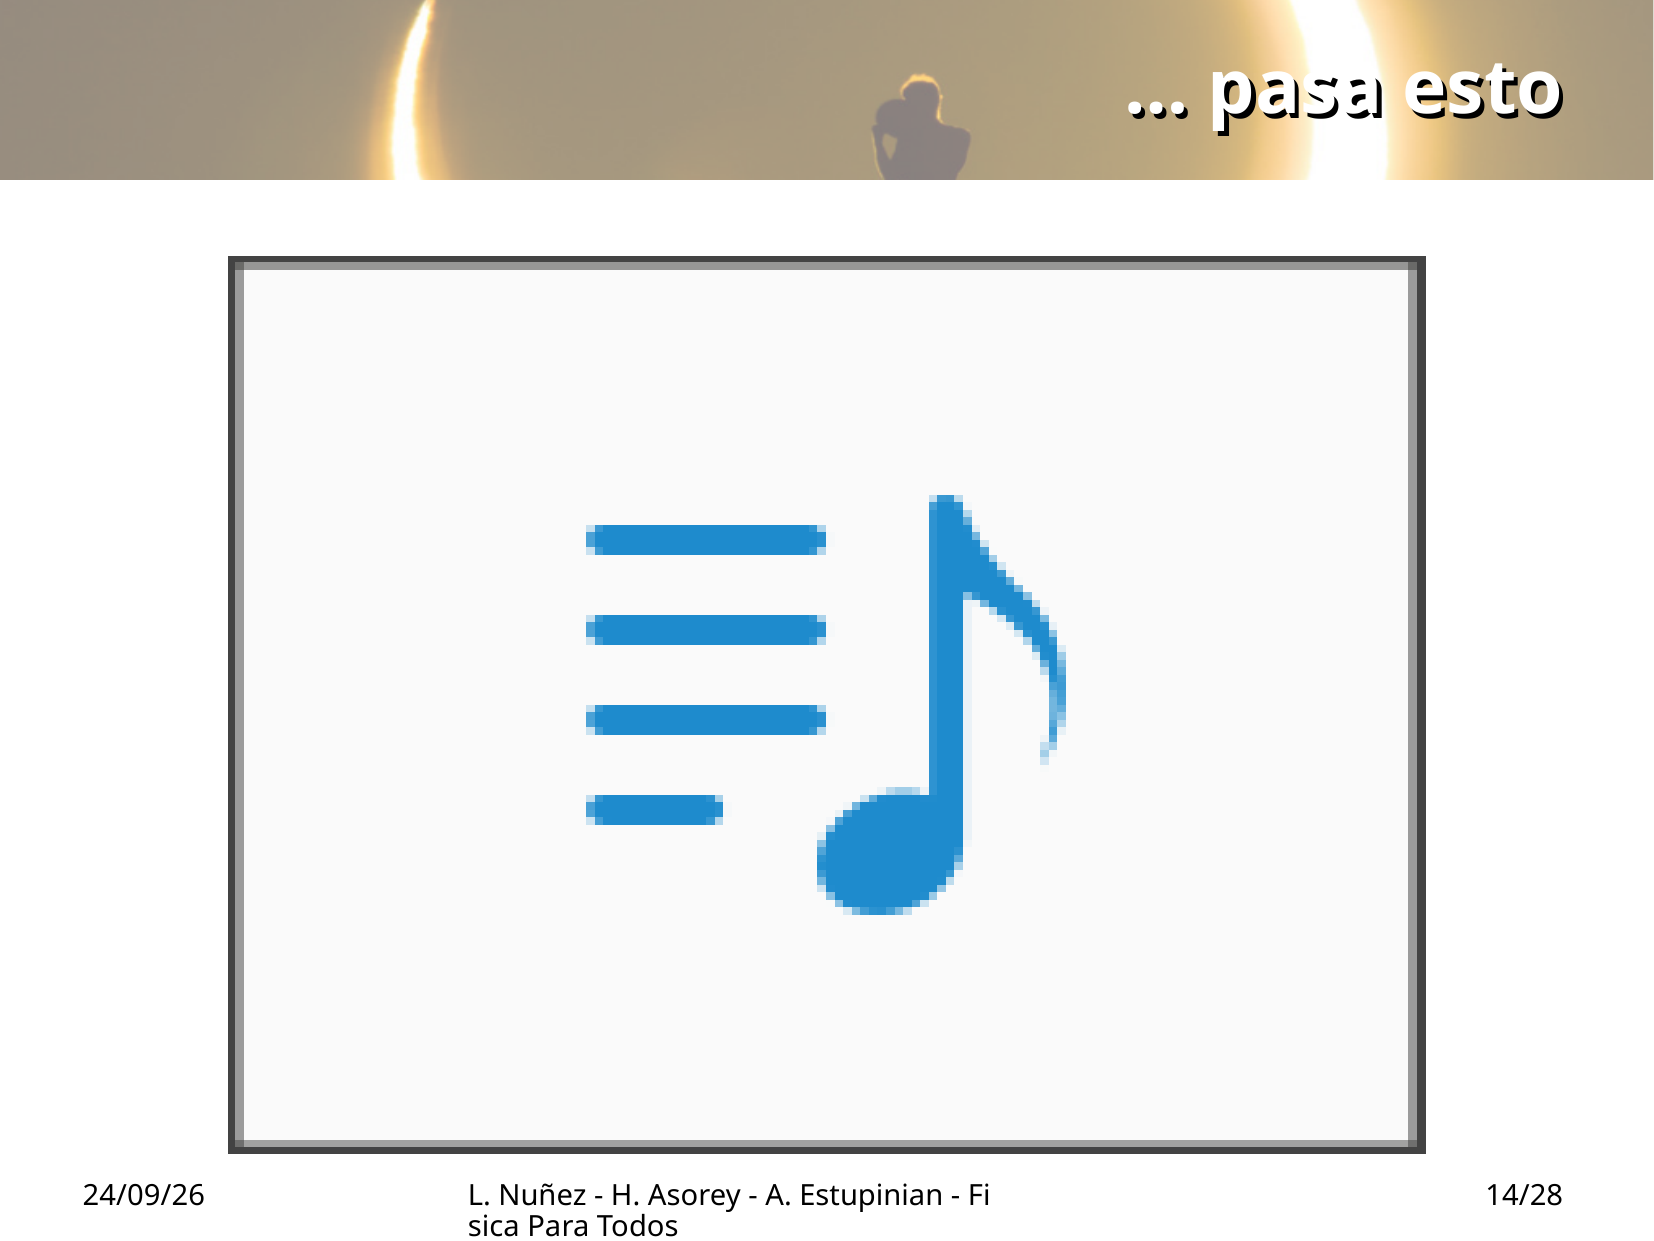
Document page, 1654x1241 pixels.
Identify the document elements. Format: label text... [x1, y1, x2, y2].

title … pasa esto [75, 19, 1564, 151]
picture [0, 0, 1654, 180]
text_box [226, 255, 1427, 1155]
